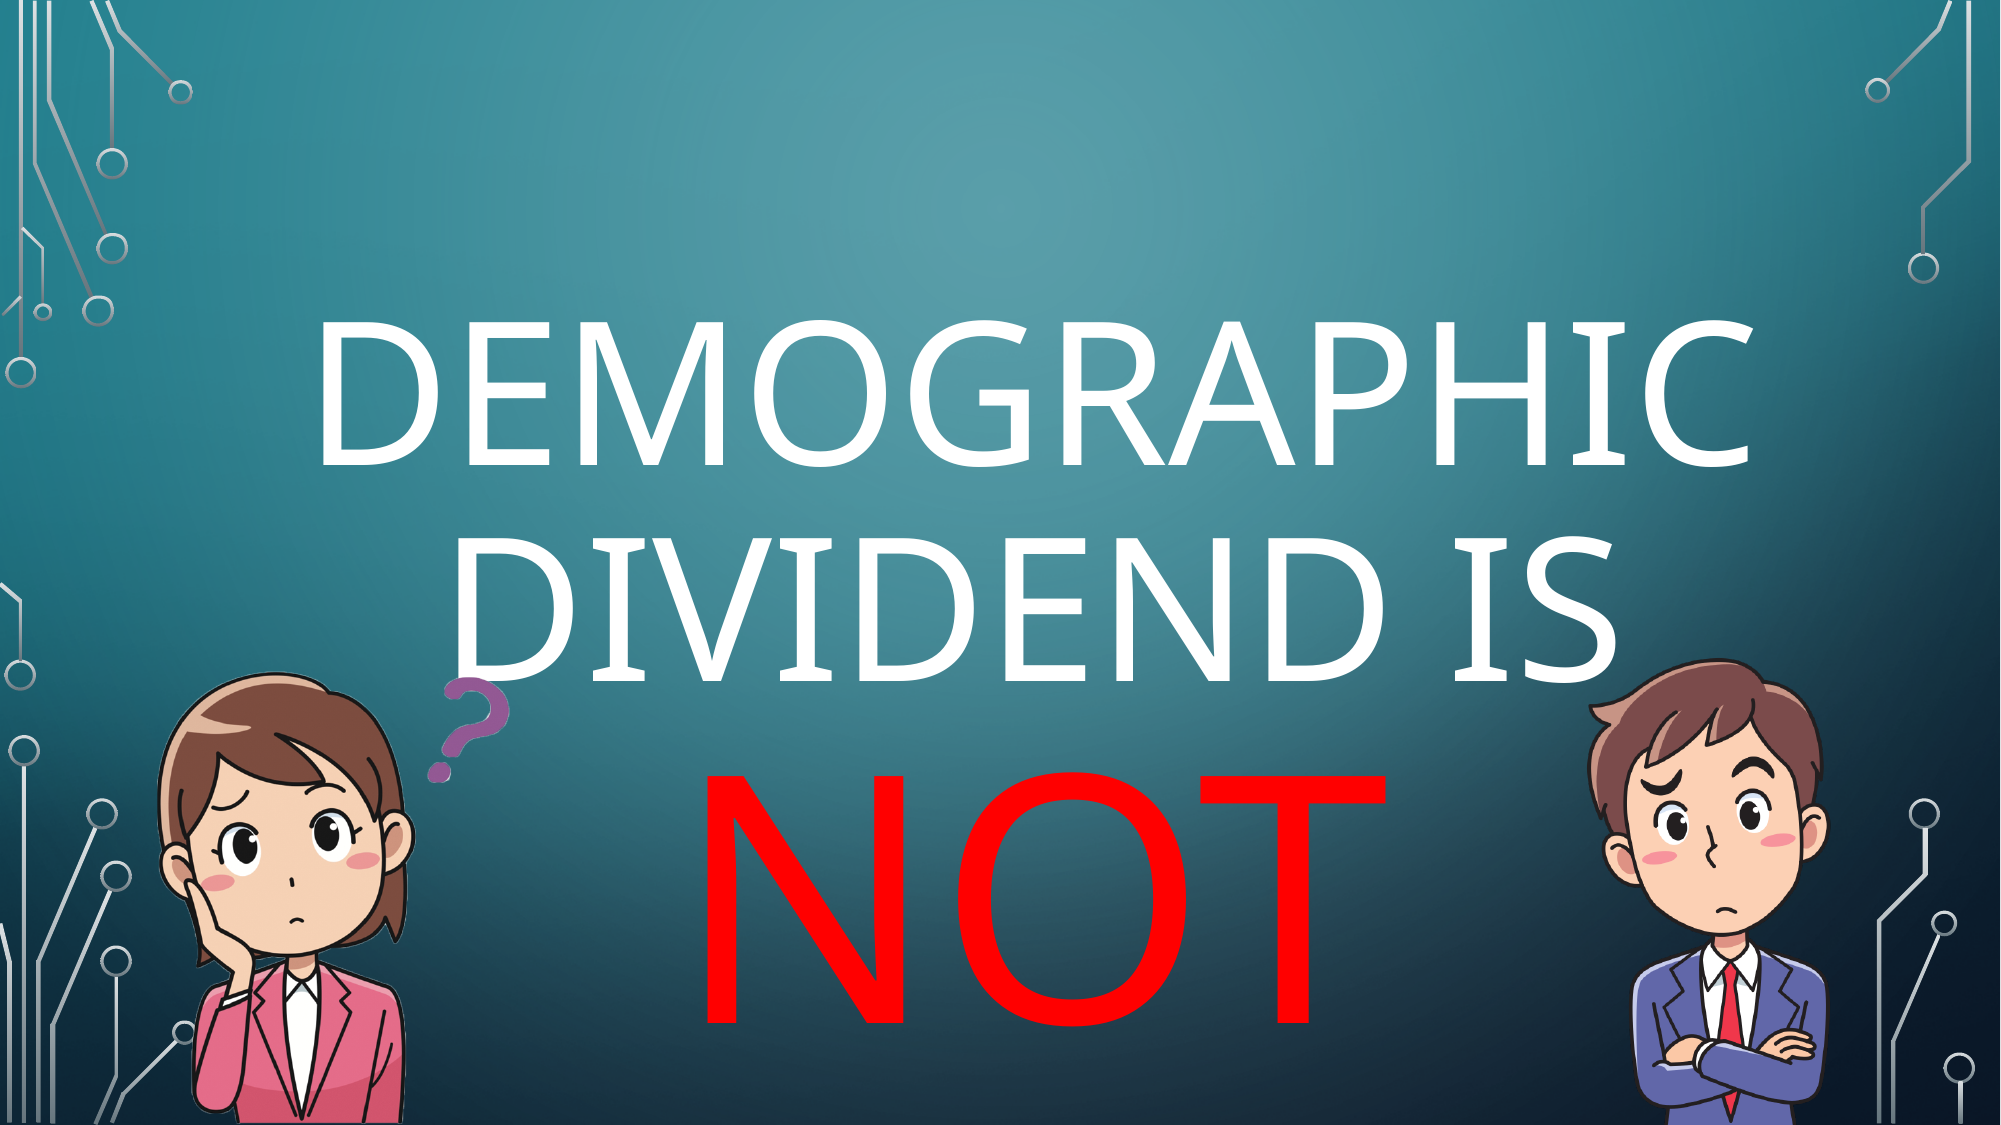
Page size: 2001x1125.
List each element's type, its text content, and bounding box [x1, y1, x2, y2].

picture [137, 584, 548, 1125]
picture [1584, 655, 1833, 1125]
title DEMOGRAPHIC DIVIDEND is NOT AUTOMATIC! [219, 285, 1845, 529]
